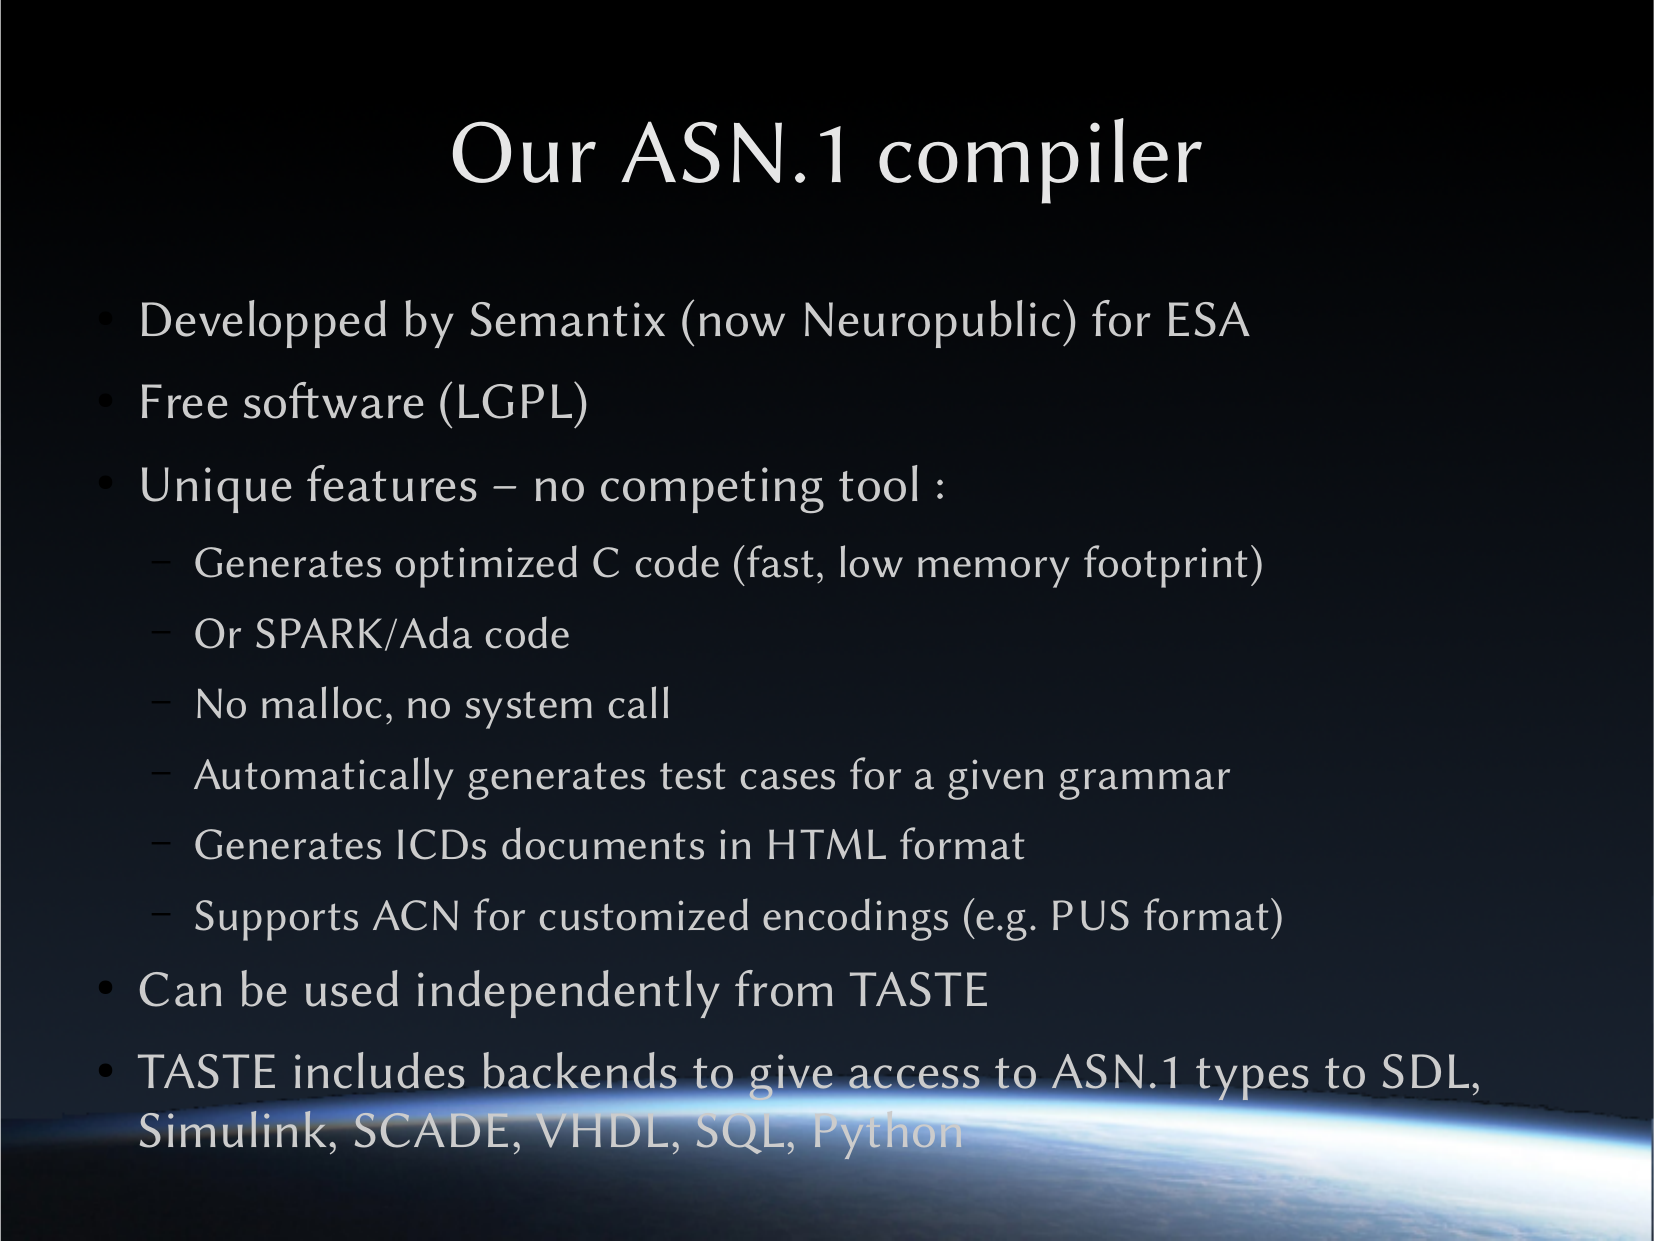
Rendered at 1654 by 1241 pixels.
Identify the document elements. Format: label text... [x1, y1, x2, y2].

picture [0, 0, 1654, 1241]
list Developped by Semantix (now Neuropublic) for ESA Free software (LGPL) Unique features – no competing tool : Generates optimized C code (fast, low memory footprint) Or SPARK/Ada code No malloc, no system call Automatically generates test cases for a given grammar Generates ICDs documents in HTML format Supports ACN for customized encodings (e.g. PUS format) Can be used independently from TASTE TASTE includes backends to give access to ASN.1 types to SDL, Simulink, SCADE, VHDL, SQL, Python [82, 290, 1538, 1182]
title Our ASN.1 compiler [82, 49, 1571, 257]
